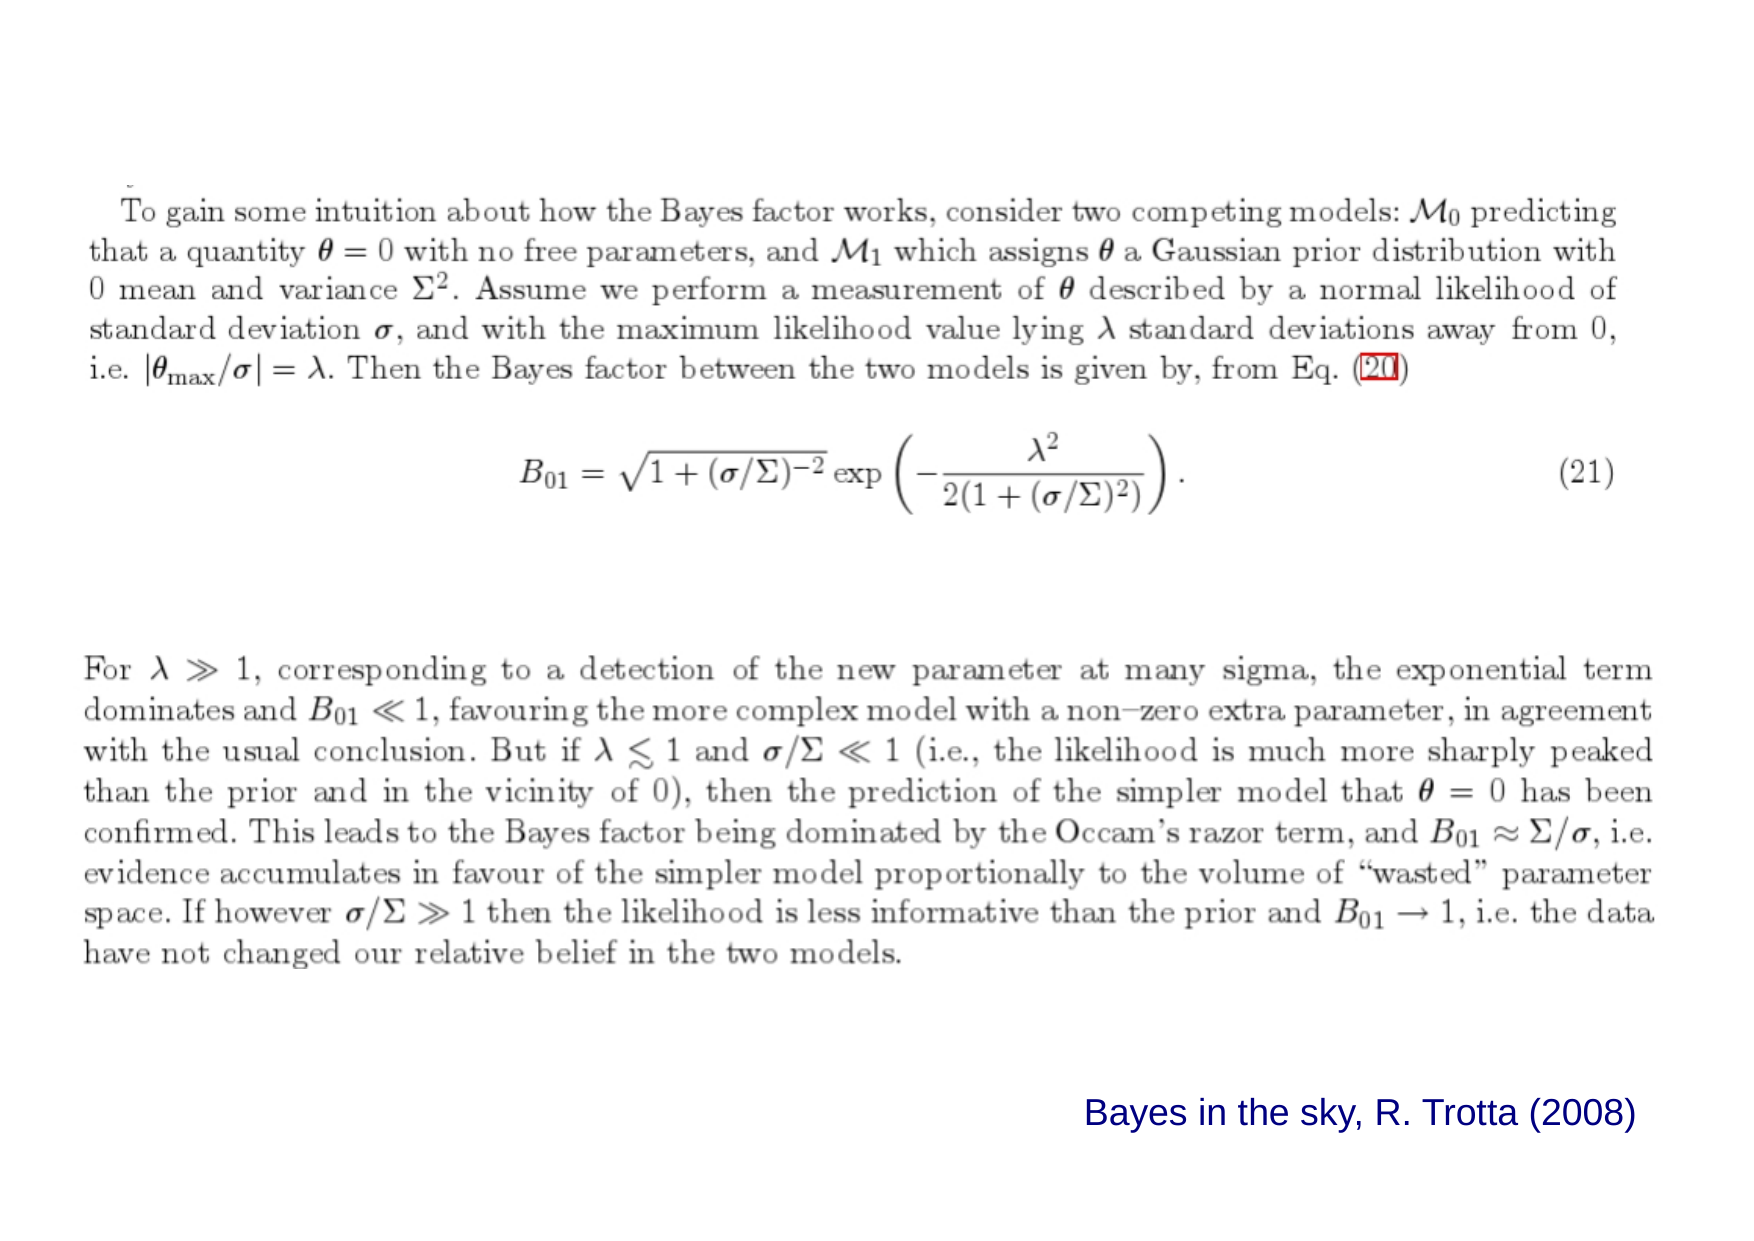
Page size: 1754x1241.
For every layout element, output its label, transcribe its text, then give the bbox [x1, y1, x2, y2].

picture [59, 185, 1695, 553]
picture [62, 640, 1695, 969]
text_box Bayes in the sky, R. Trotta (2008) [1068, 1083, 1651, 1141]
